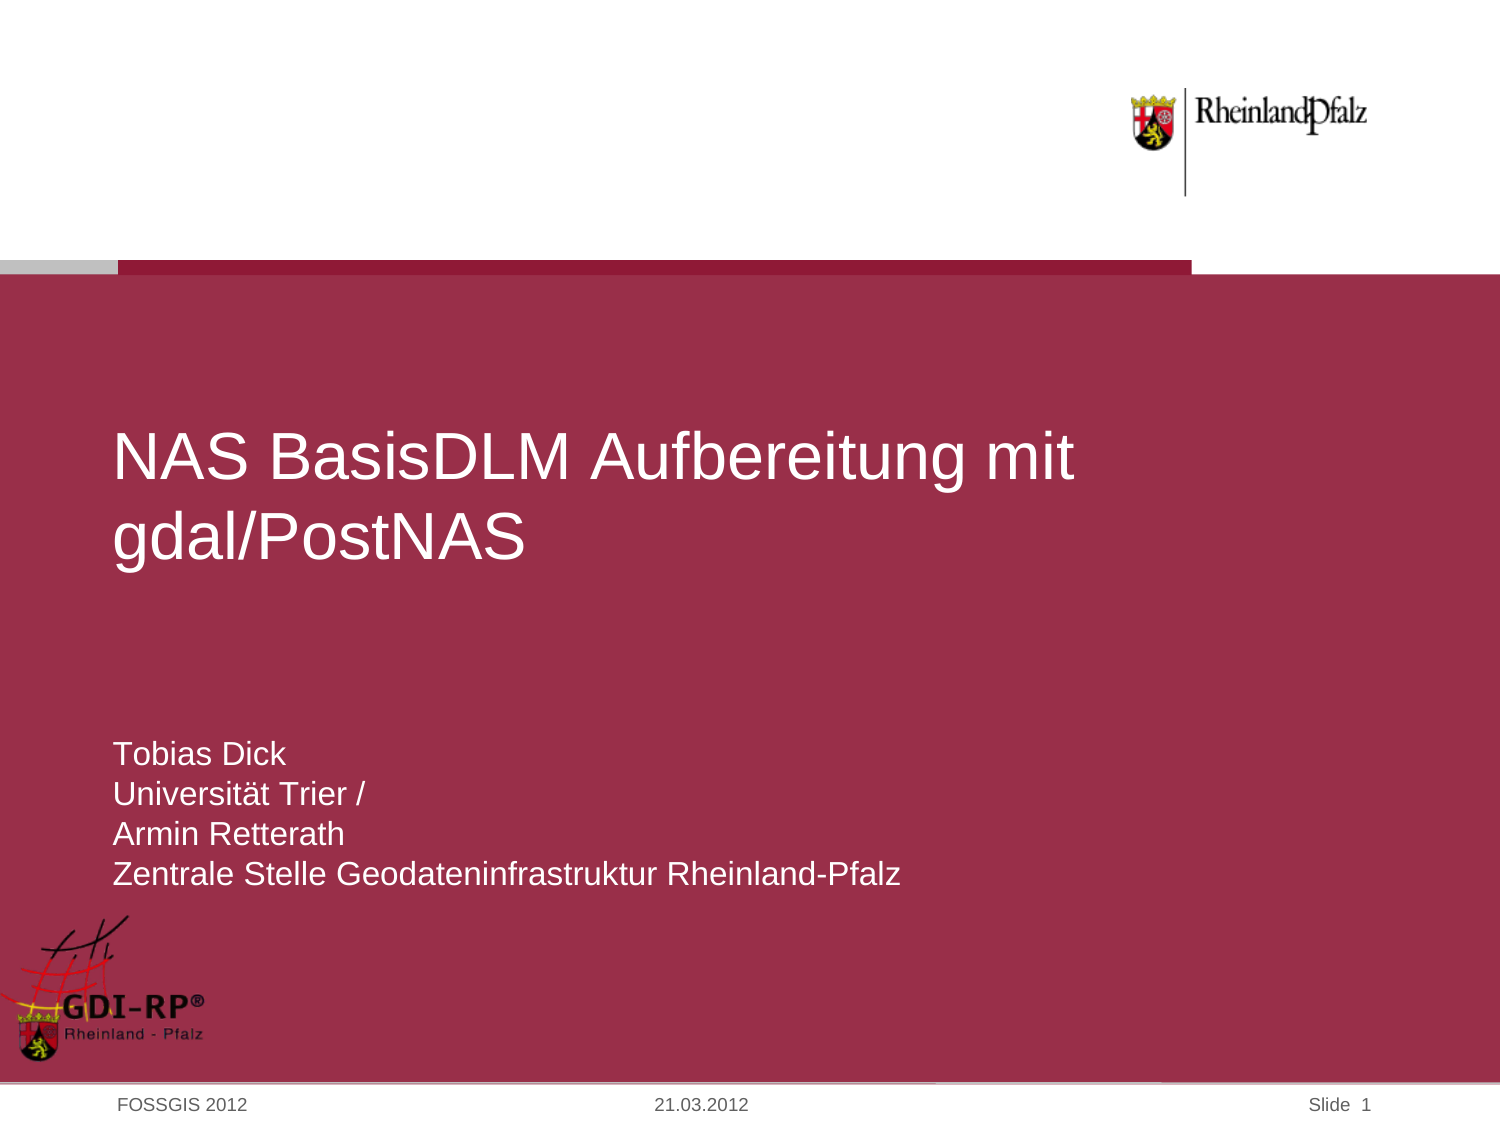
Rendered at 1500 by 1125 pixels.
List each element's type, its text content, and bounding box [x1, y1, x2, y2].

picture [0, 915, 207, 1063]
text_box NAS BasisDLM Aufbereitung mit gdal/PostNAS Tobias Dick Universität Trier / Armin Retterath Zentrale Stelle Geodateninfrastruktur Rheinland-Pfalz [112, 412, 1500, 772]
picture [1131, 88, 1447, 198]
